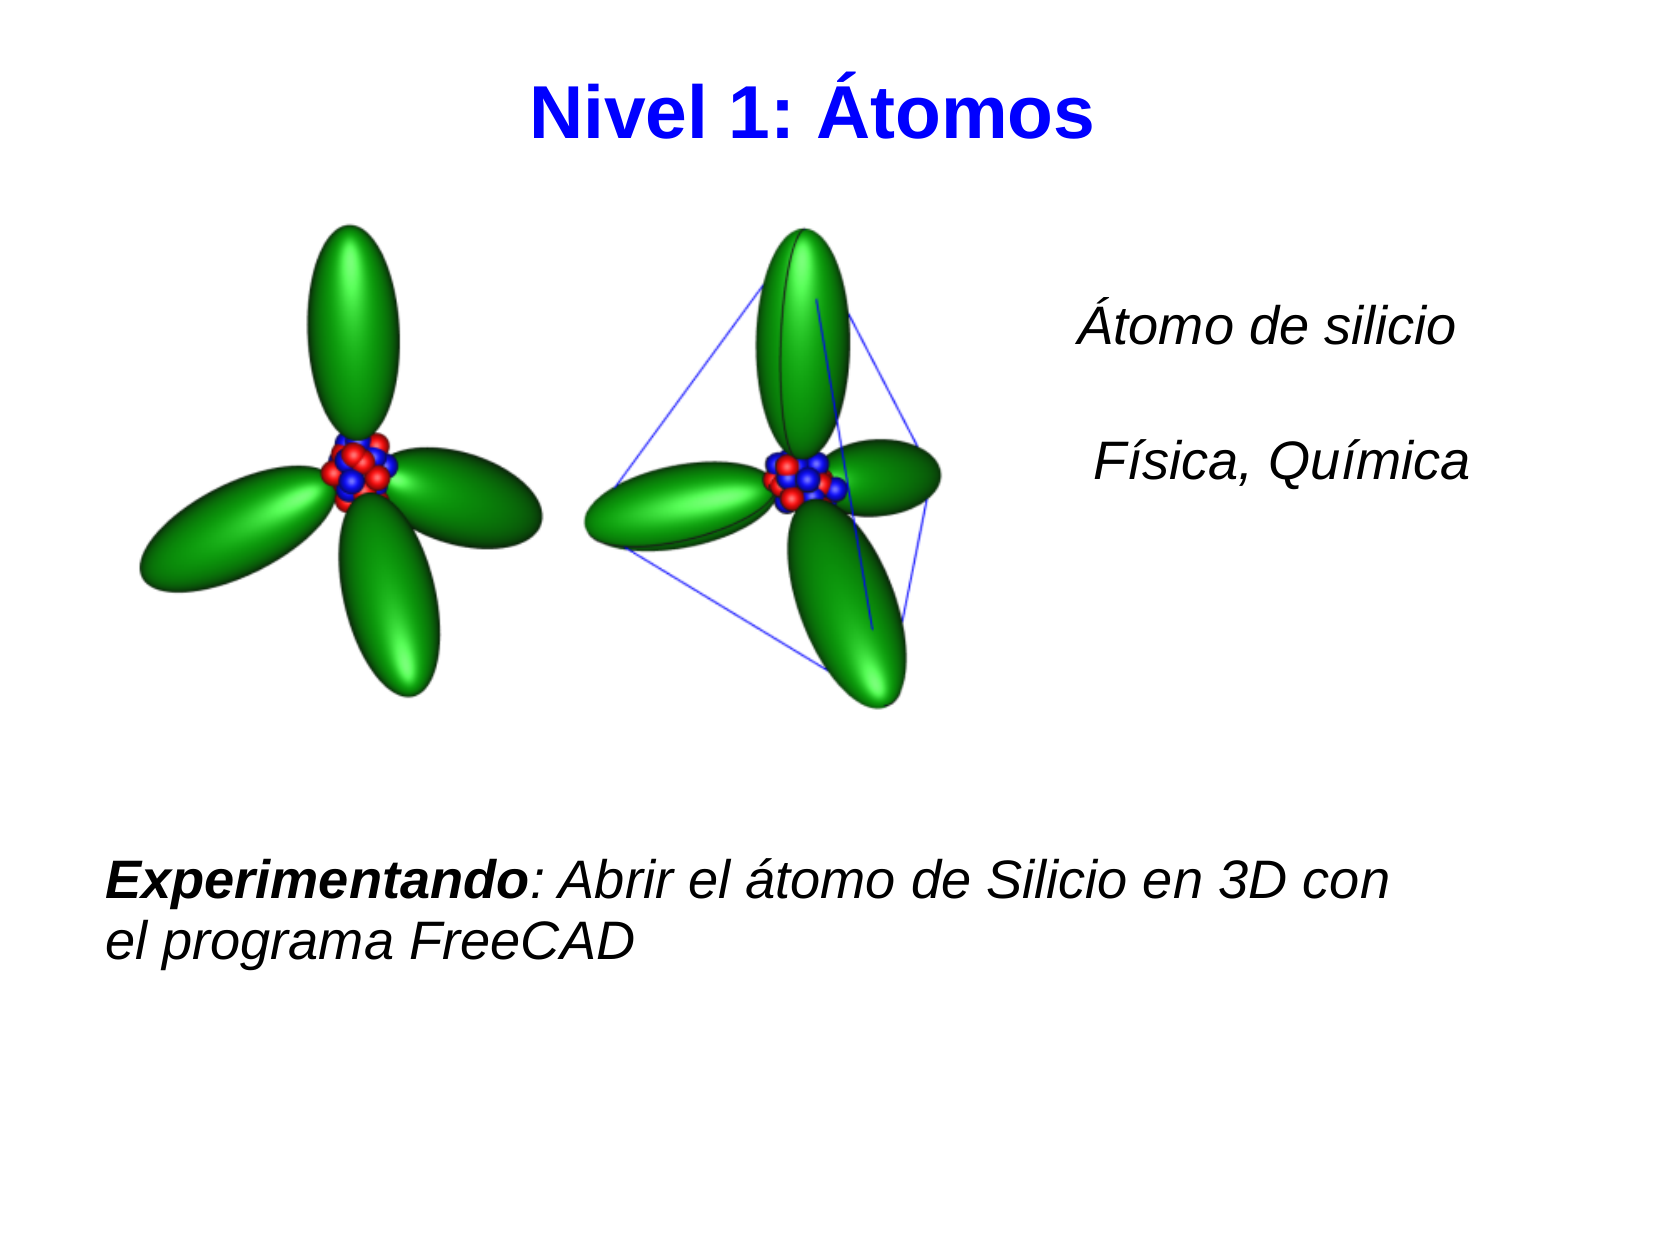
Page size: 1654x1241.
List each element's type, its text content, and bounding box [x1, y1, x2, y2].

picture [120, 204, 969, 736]
text_box Experimentando: Abrir el átomo de Silicio en 3D con el programa FreeCAD [105, 849, 1396, 972]
text_box Física, Química [1020, 426, 1546, 496]
text_box Nivel 1: Átomos [64, 59, 1561, 166]
text_box Átomo de silicio [1005, 291, 1531, 361]
